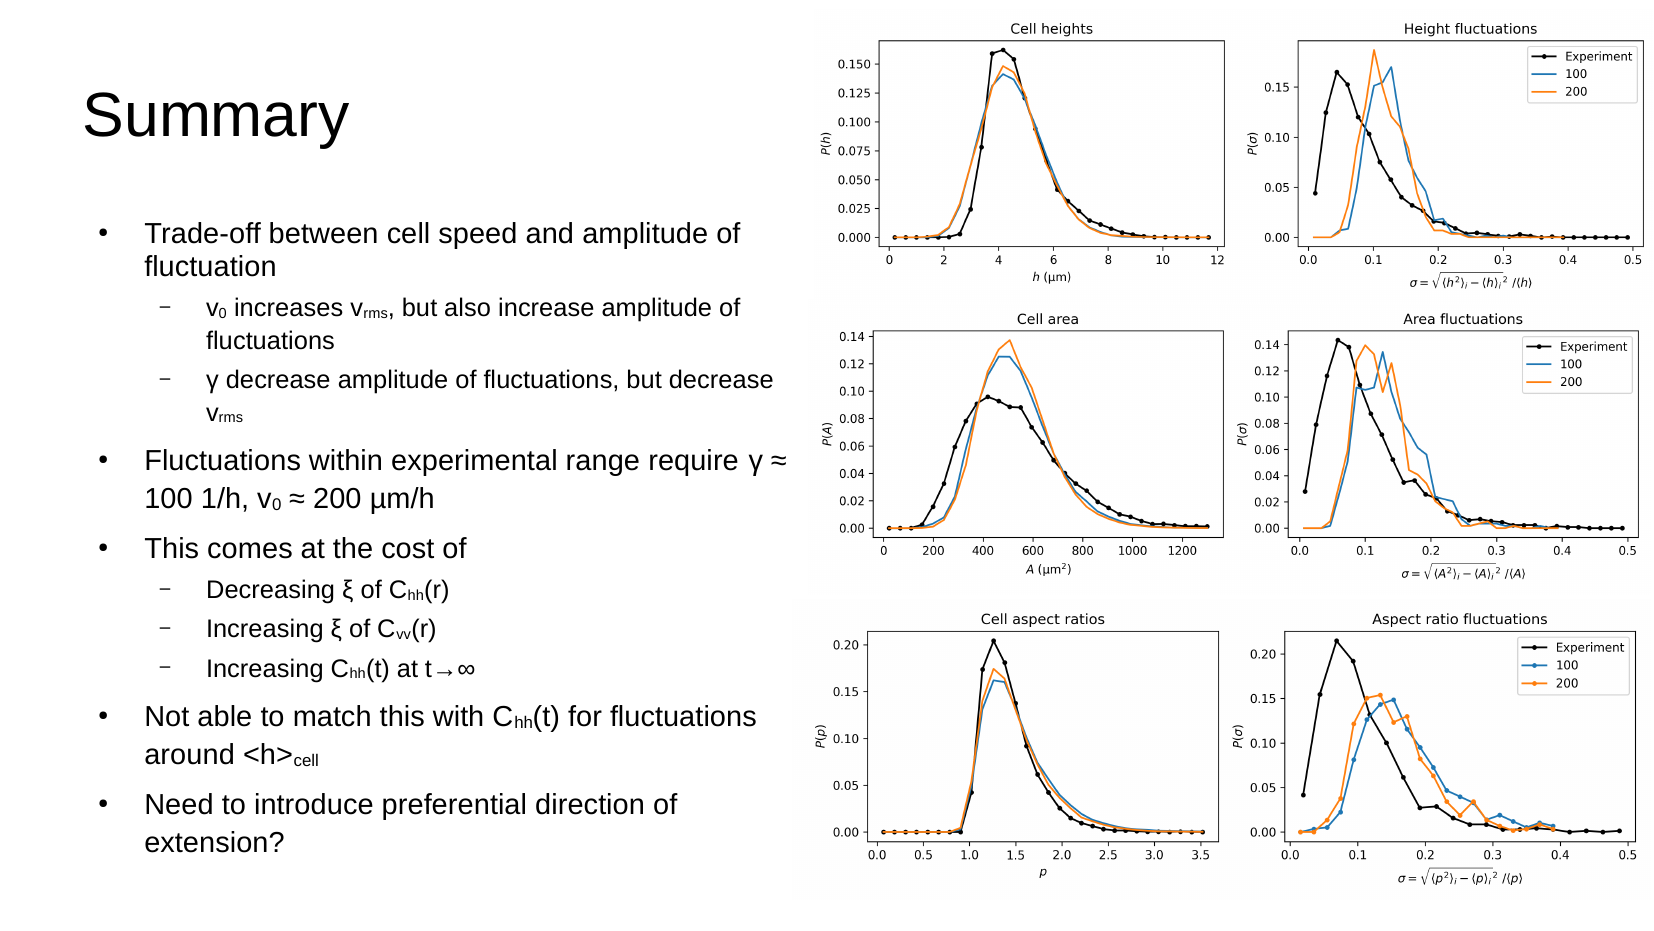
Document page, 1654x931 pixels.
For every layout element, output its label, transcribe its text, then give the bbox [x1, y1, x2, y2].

title Summary [82, 37, 814, 193]
picture [808, 9, 1654, 595]
picture [792, 599, 1651, 901]
list Trade-off between cell speed and amplitude of fluctuation v0 increases vrms, but also increase amplitude of fluctuations γ decrease amplitude of fluctuations, but decrease vrms Fluctuations within experimental range require γ ≈ 100 1/h, v0 ≈ 200 µm/h This comes at the cost of Decreasing ξ of Chh(r) Increasing ξ of Cvv(r) Increasing Chh(t) at t→∞ Not able to match this with Chh(t) for fluctuations around <h>cell Need to introduce preferential direction of extension? [82, 217, 788, 863]
